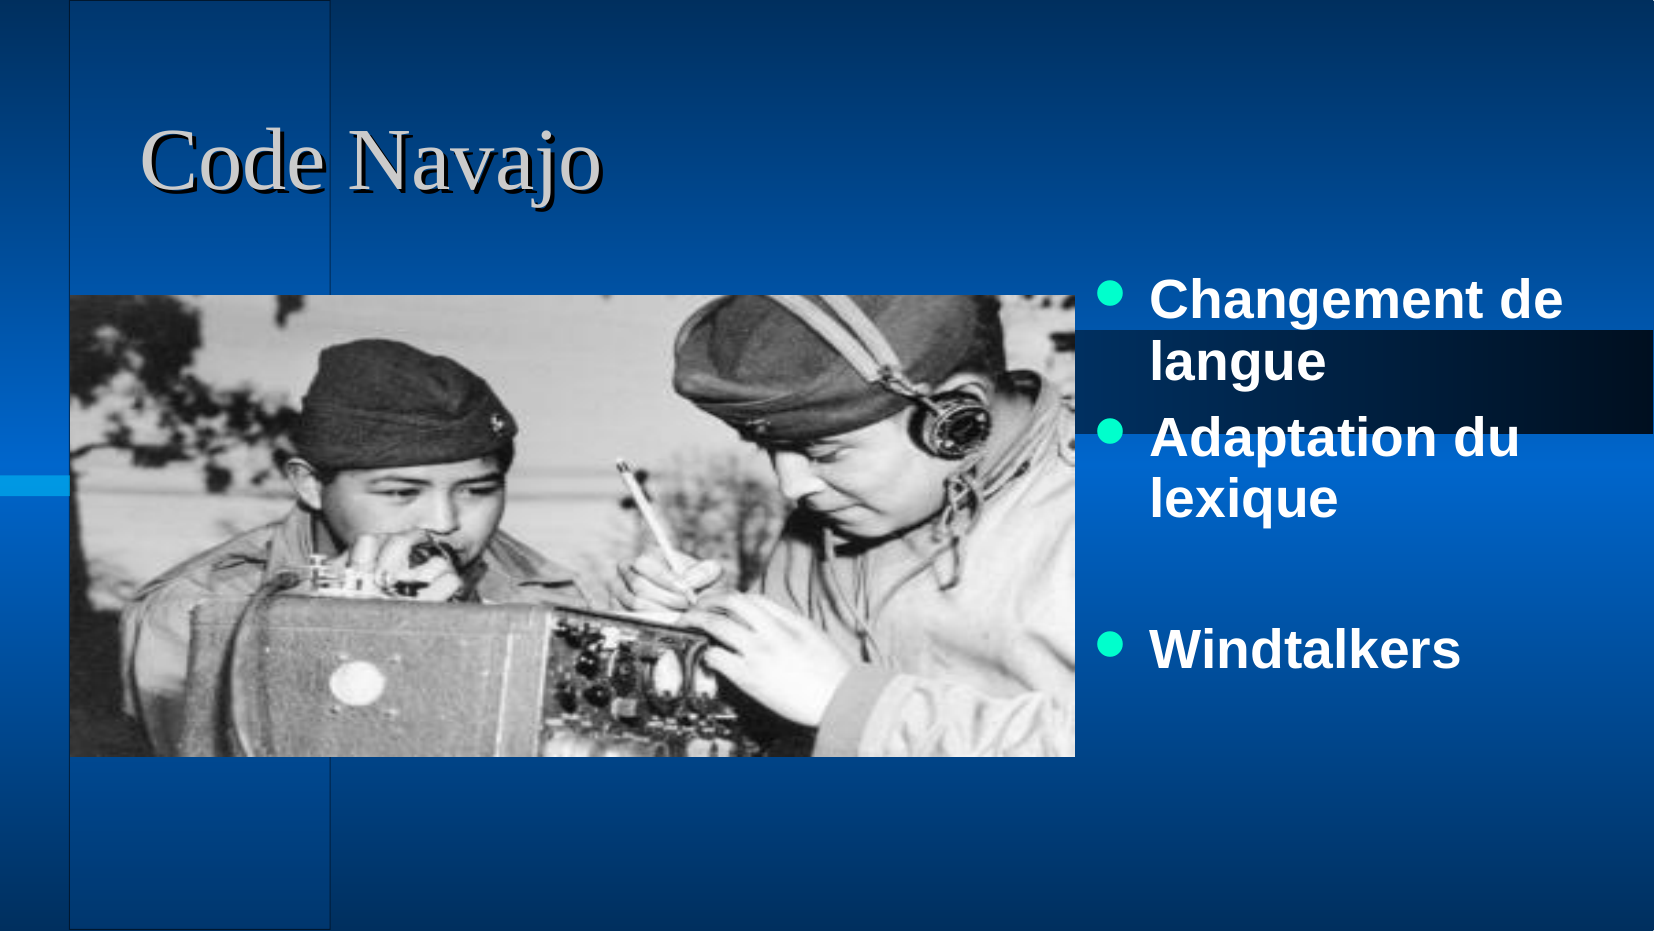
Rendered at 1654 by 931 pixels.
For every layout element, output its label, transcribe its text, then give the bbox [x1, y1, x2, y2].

list Changement de langue Adaptation du lexique Windtalkers [1093, 268, 1615, 809]
picture [70, 295, 1075, 757]
title Code Navajo [124, 62, 1530, 258]
